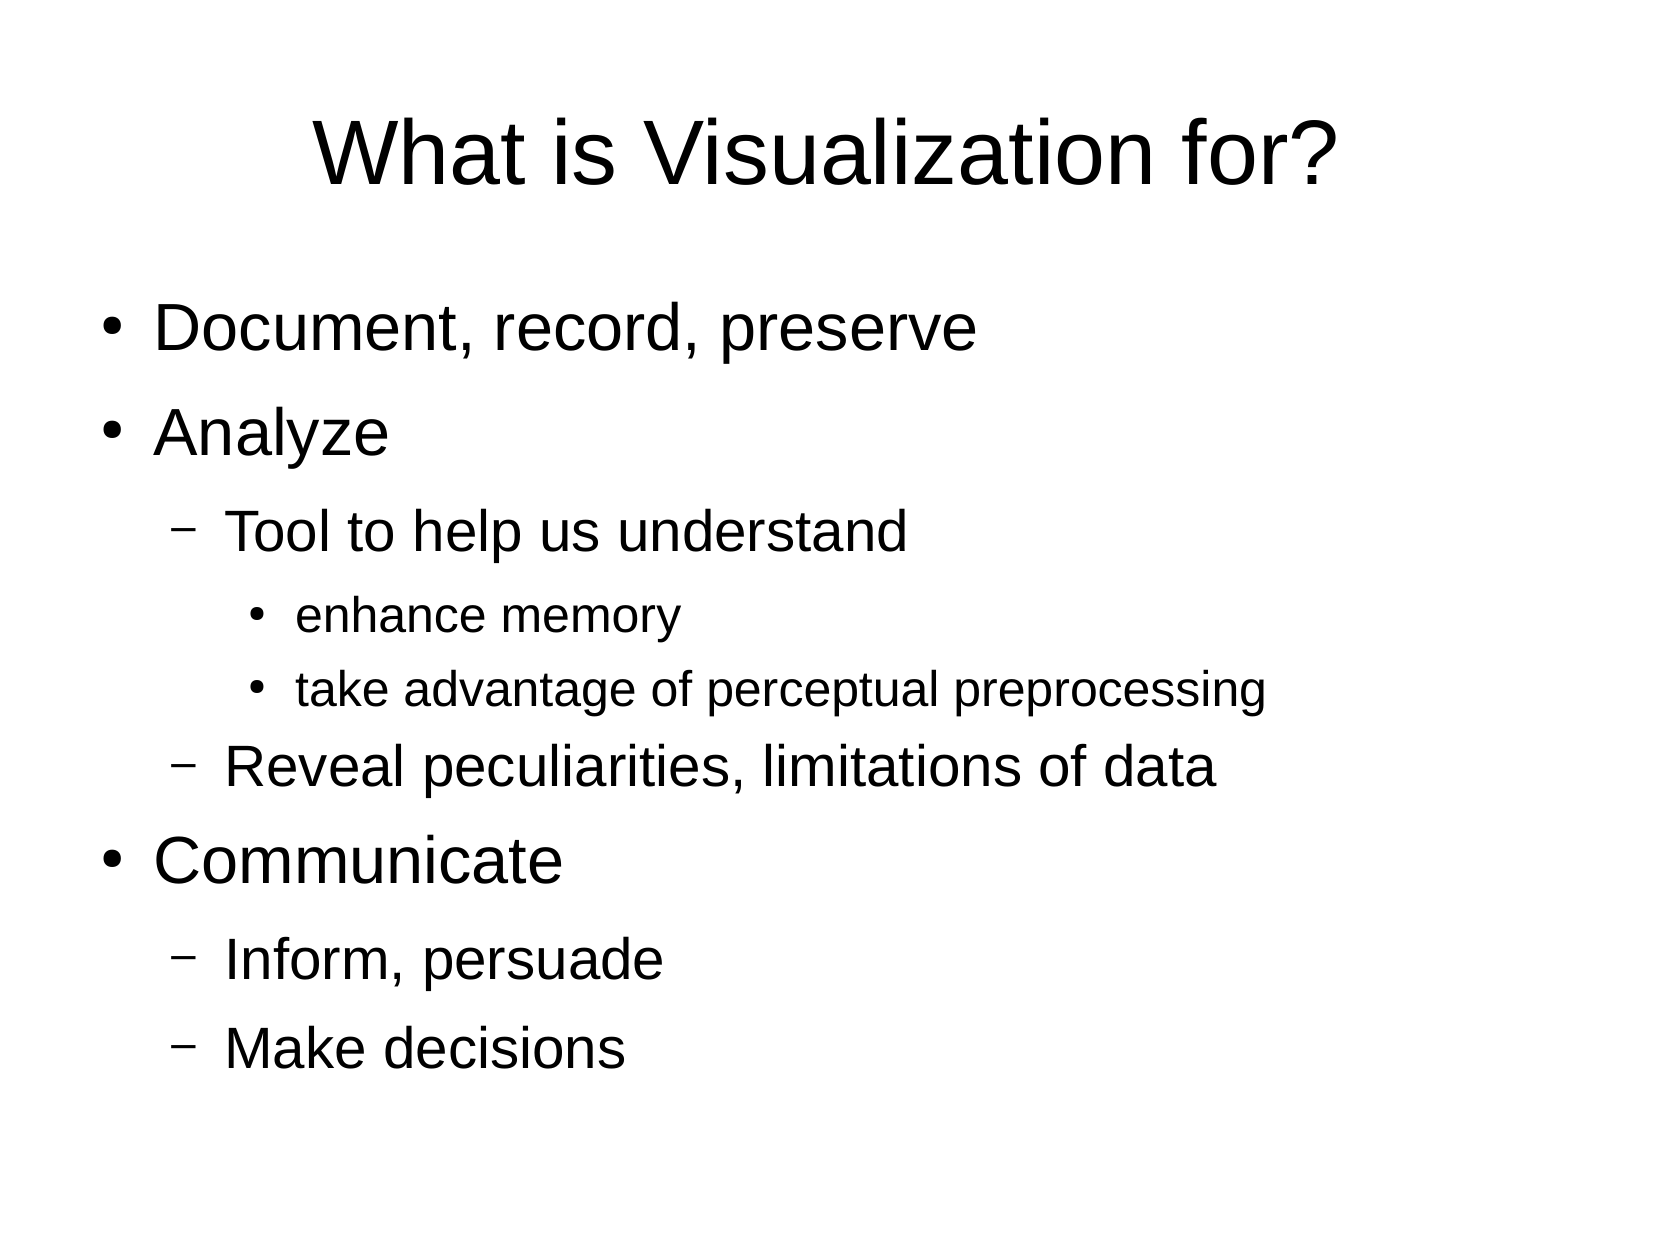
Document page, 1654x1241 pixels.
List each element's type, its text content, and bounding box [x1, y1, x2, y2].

title What is Visualization for? [82, 49, 1571, 257]
list Document, record, preserve Analyze Tool to help us understand enhance memory take advantage of perceptual preprocessing Reveal peculiarities, limitations of data Communicate Inform, persuade Make decisions [82, 290, 1571, 1109]
